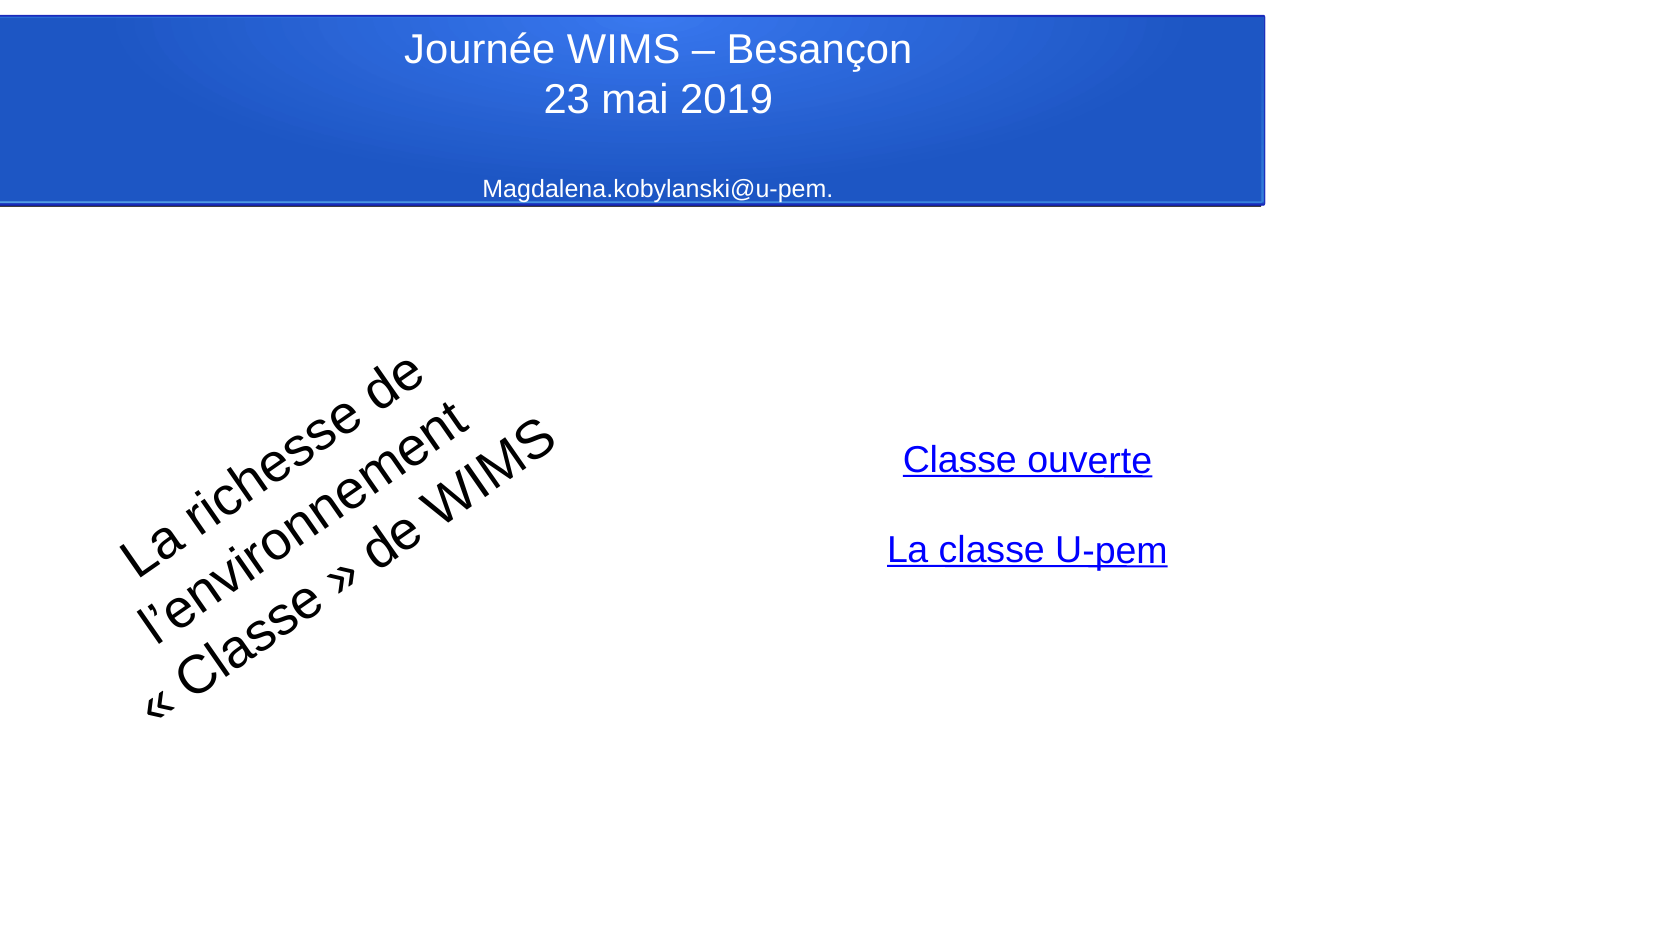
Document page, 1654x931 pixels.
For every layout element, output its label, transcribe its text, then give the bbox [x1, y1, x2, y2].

picture [0, 13, 1269, 211]
text_box La richesse de l’environnement « Classe » de WIMS [0, 217, 640, 813]
text_box Journée WIMS – Besançon 23 mai 2019 Magdalena.kobylanski@u-pem. [82, 28, 1235, 196]
text_box Classe ouverte La classe U-pem [732, 345, 1323, 662]
